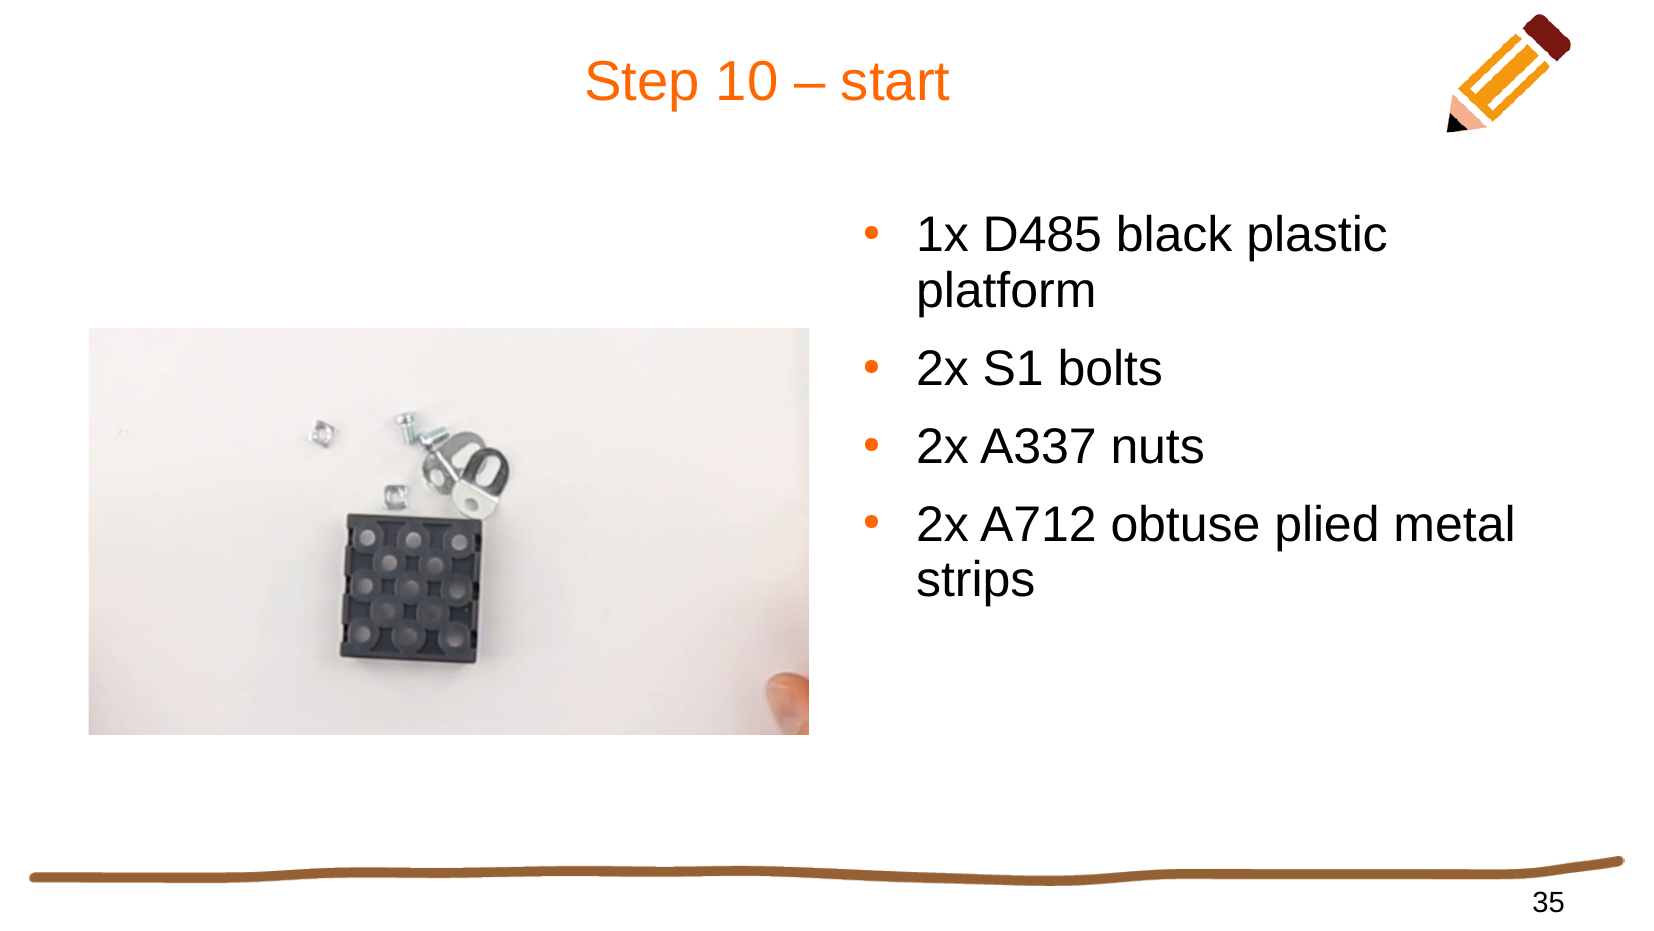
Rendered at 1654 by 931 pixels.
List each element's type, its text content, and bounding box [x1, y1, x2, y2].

title Step 10 – start [88, 29, 1447, 133]
picture [1446, 14, 1571, 133]
picture [88, 328, 809, 735]
picture [29, 856, 1625, 886]
list 1x D485 black plastic platform 2x S1 bolts 2x A337 nuts 2x A712 obtuse plied metal strips [845, 206, 1566, 857]
